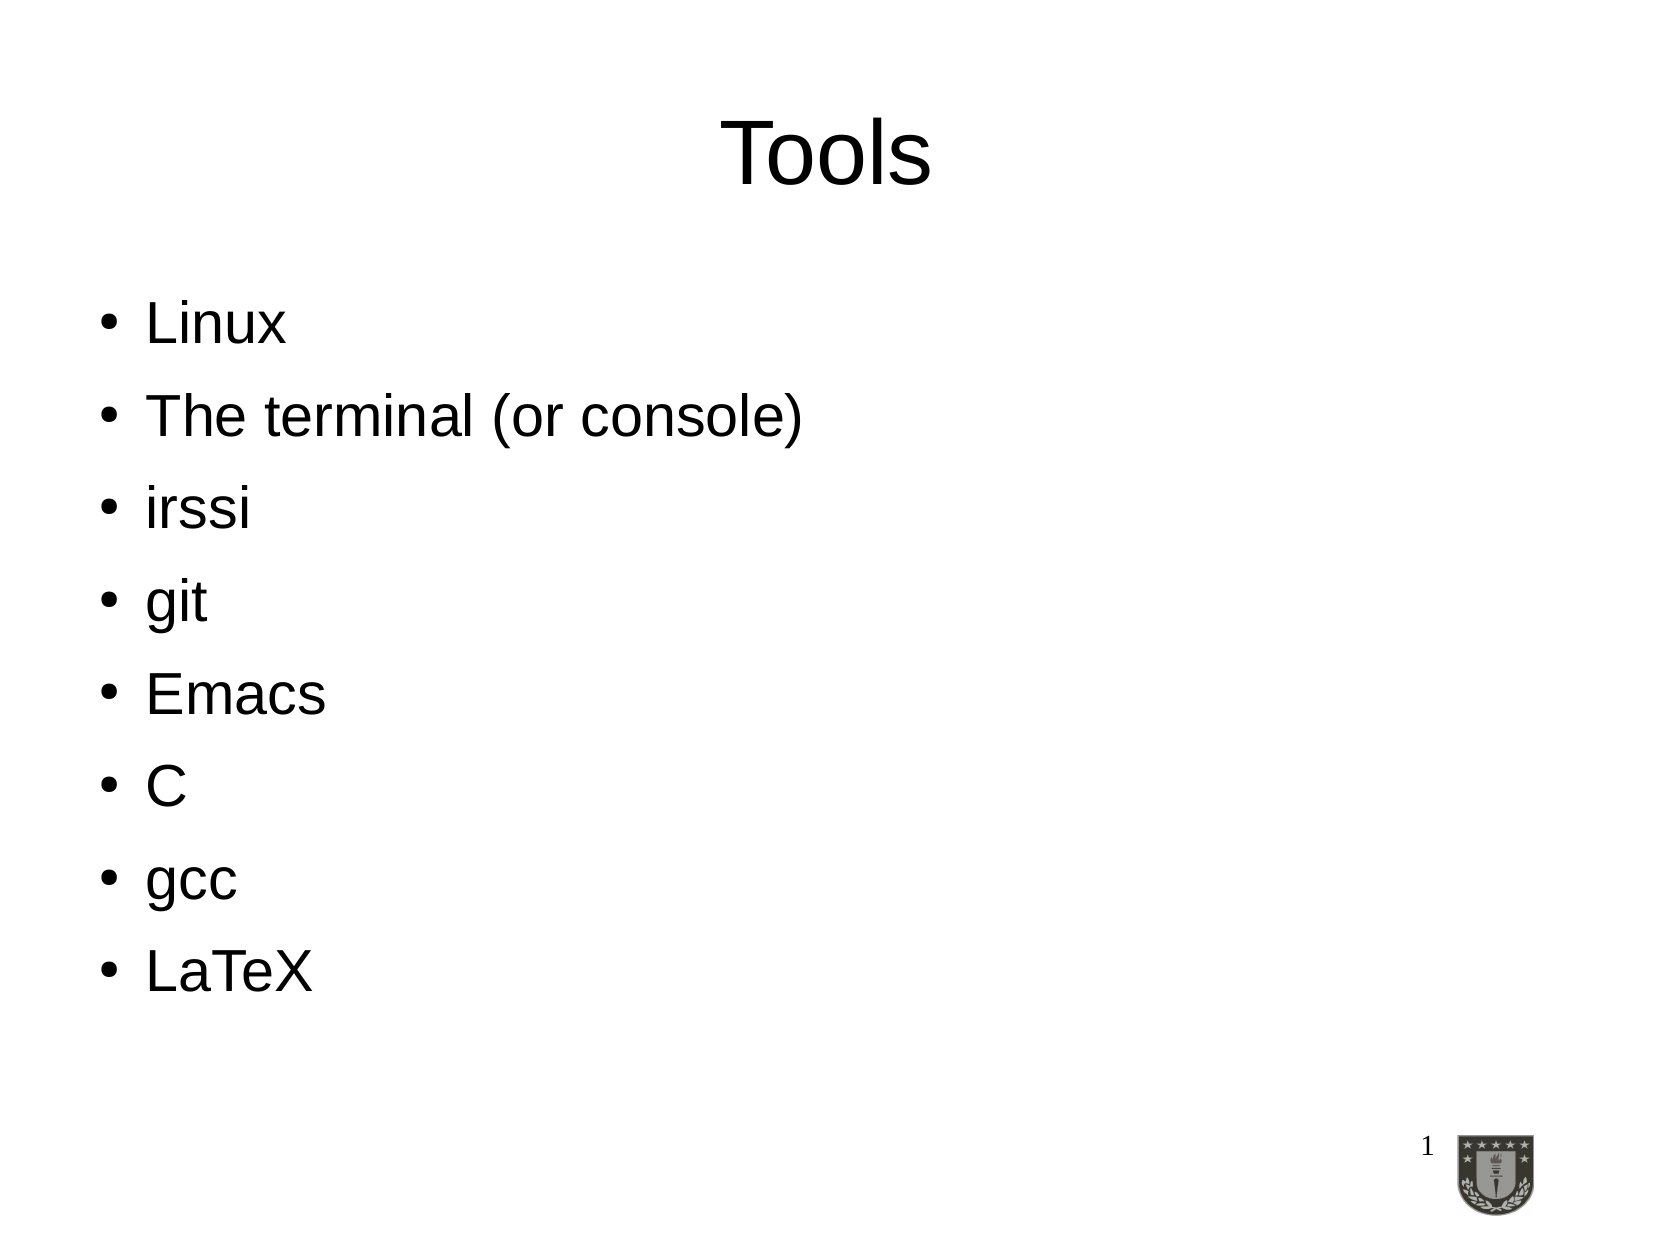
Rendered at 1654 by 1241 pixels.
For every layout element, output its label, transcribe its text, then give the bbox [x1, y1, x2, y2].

title Tools [82, 49, 1571, 257]
list Linux The terminal (or console) irssi git Emacs C gcc LaTeX [82, 290, 1538, 1010]
picture [1457, 1135, 1534, 1216]
